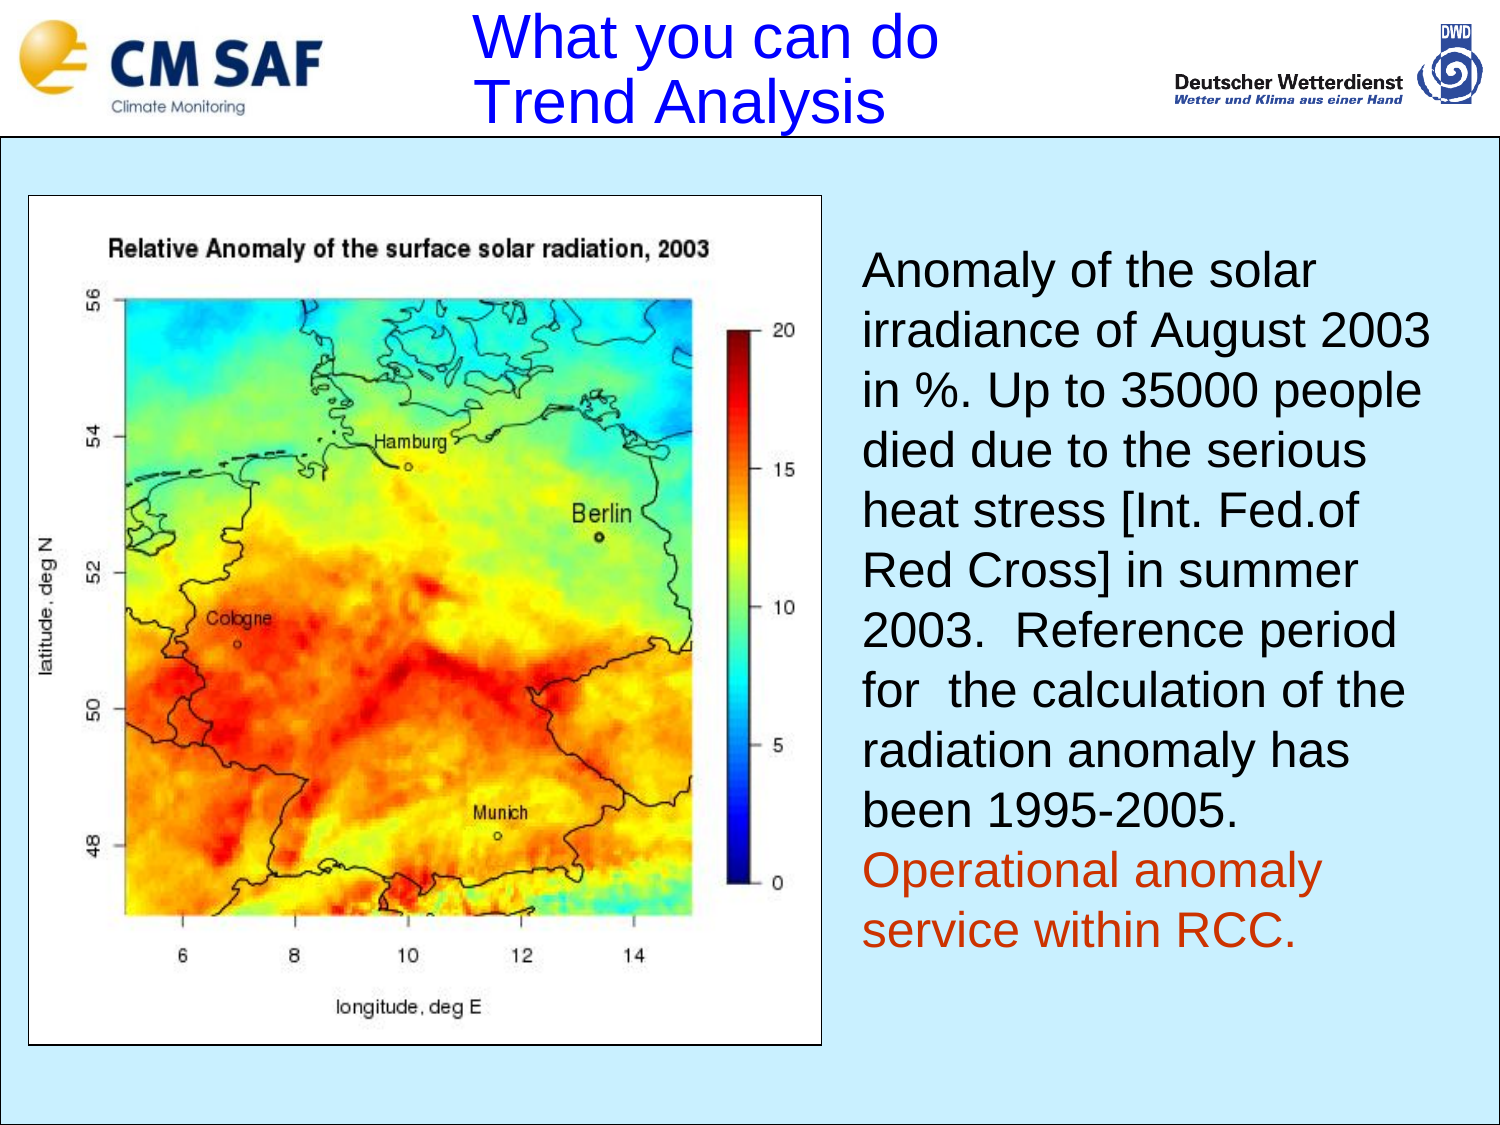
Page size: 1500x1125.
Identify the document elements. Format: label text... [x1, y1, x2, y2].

text_box Anomaly of the solar irradiance of August 2003 in %. Up to 35000 people died due to the serious heat stress [Int. Fed.of Red Cross] in summer 2003. Reference period for the calculation of the radiation anomaly has been 1995-2005. Operational anomaly service within RCC. [847, 230, 1459, 966]
picture [1262, 24, 1483, 104]
text_box What you can do Trend Analysis [100, 7, 1262, 136]
picture [29, 196, 821, 1045]
picture [17, 19, 100, 117]
